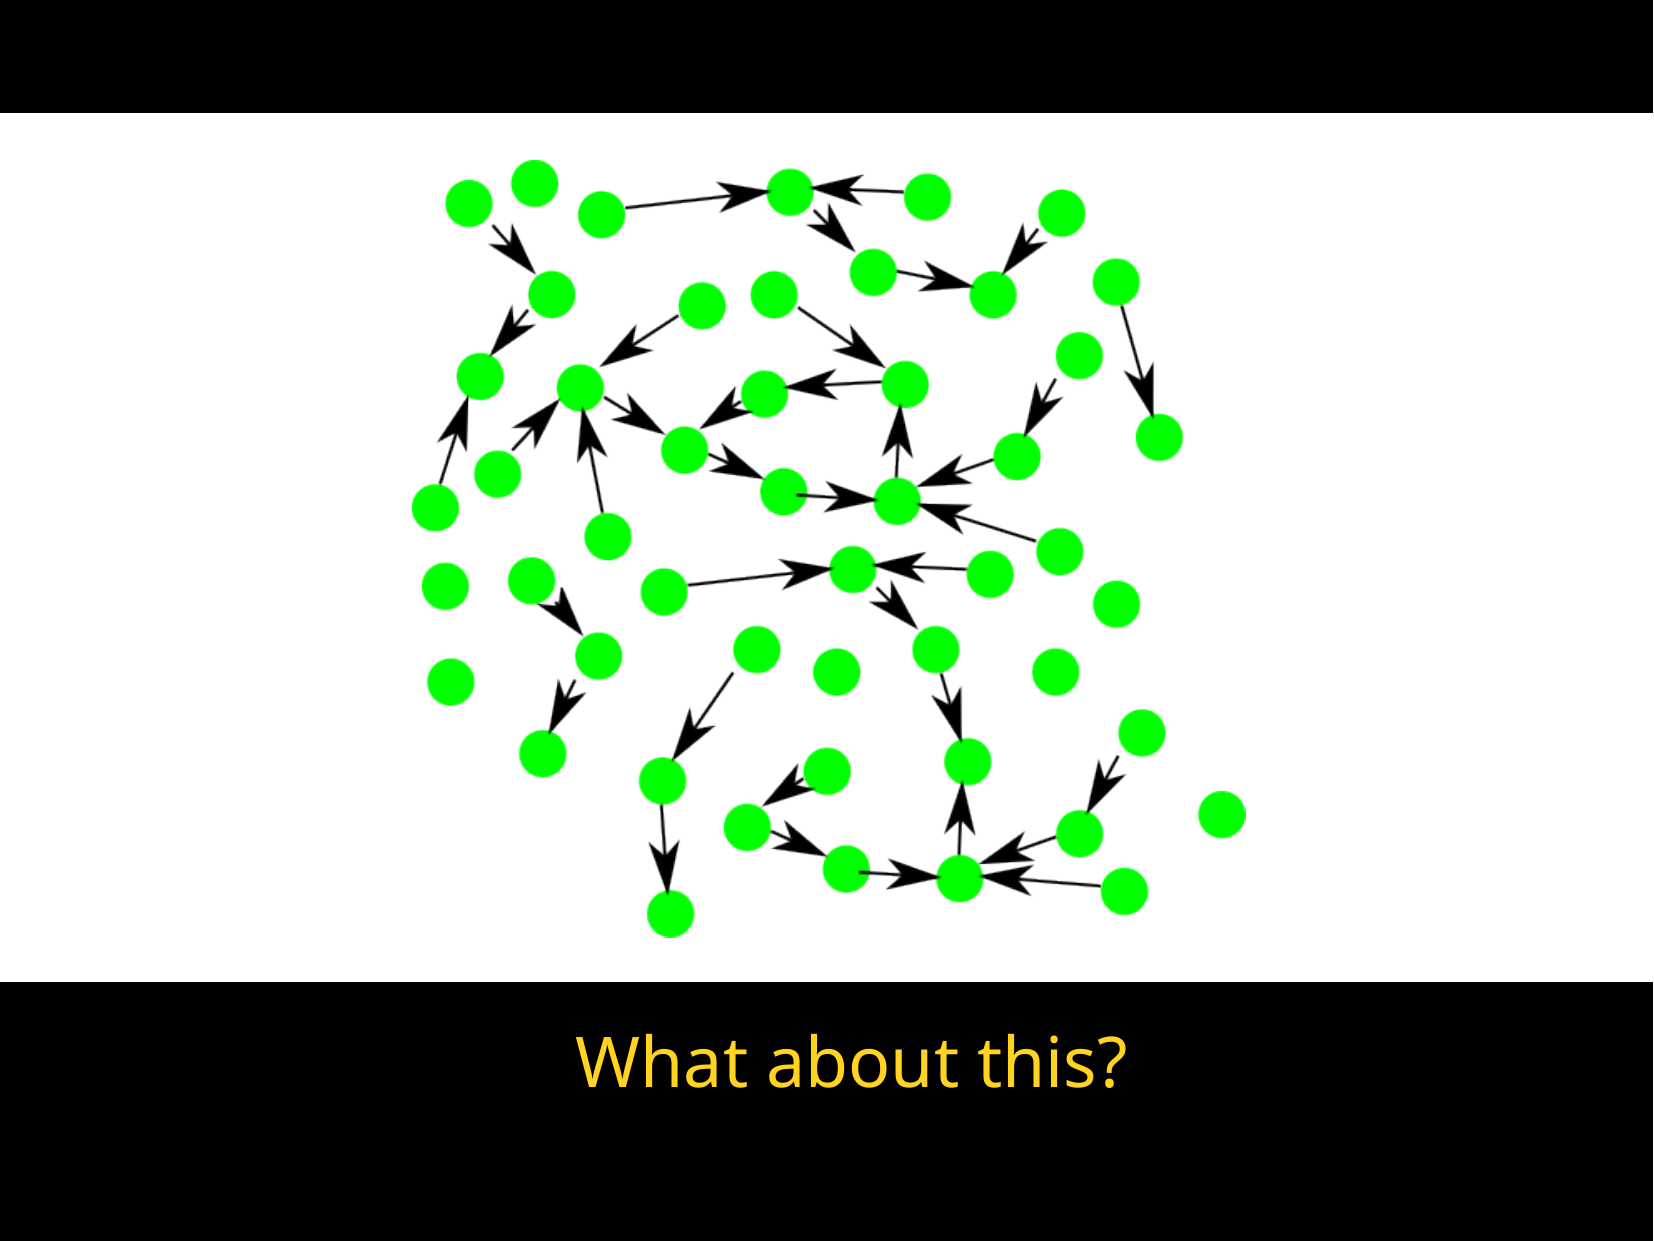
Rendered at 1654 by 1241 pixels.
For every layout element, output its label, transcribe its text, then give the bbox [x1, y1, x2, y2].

picture [412, 160, 1246, 938]
list What about this? [83, 1012, 1572, 1110]
text_box [0, 112, 1653, 1130]
